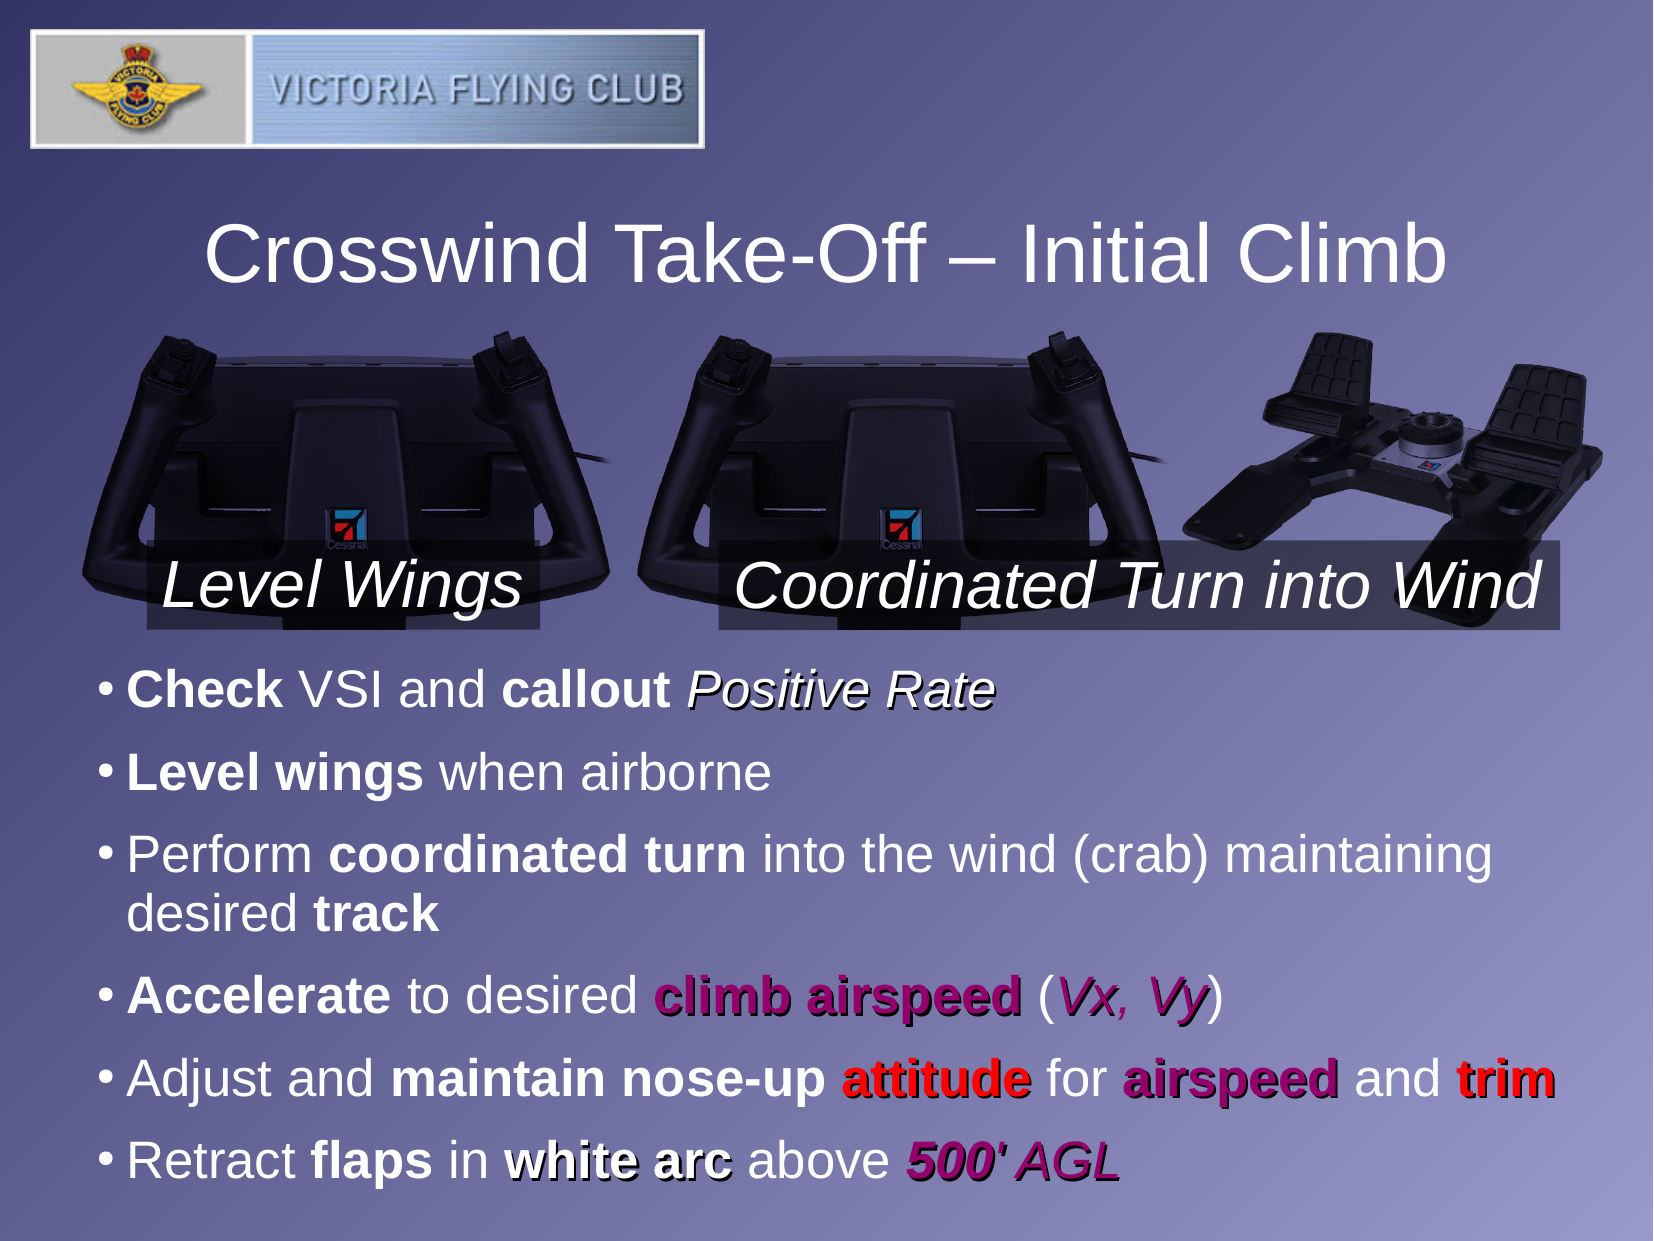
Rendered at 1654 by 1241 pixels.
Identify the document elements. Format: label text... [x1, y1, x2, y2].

picture [630, 329, 1171, 631]
picture [75, 329, 616, 630]
picture [30, 29, 705, 149]
title Crosswind Take-Off – Initial Climb [82, 150, 1571, 358]
picture [1180, 329, 1606, 631]
list Check VSI and callout Positive Rate Level wings when airborne Perform coordinated turn into the wind (crab) maintaining desired track Accelerate to desired climb airspeed (Vx, Vy) Adjust and maintain nose-up attitude for airspeed and trim Retract flaps in white arc above 500' AGL [82, 660, 1571, 1201]
text_box Level Wings [146, 540, 541, 630]
text_box Coordinated Turn into Wind [718, 540, 1561, 631]
